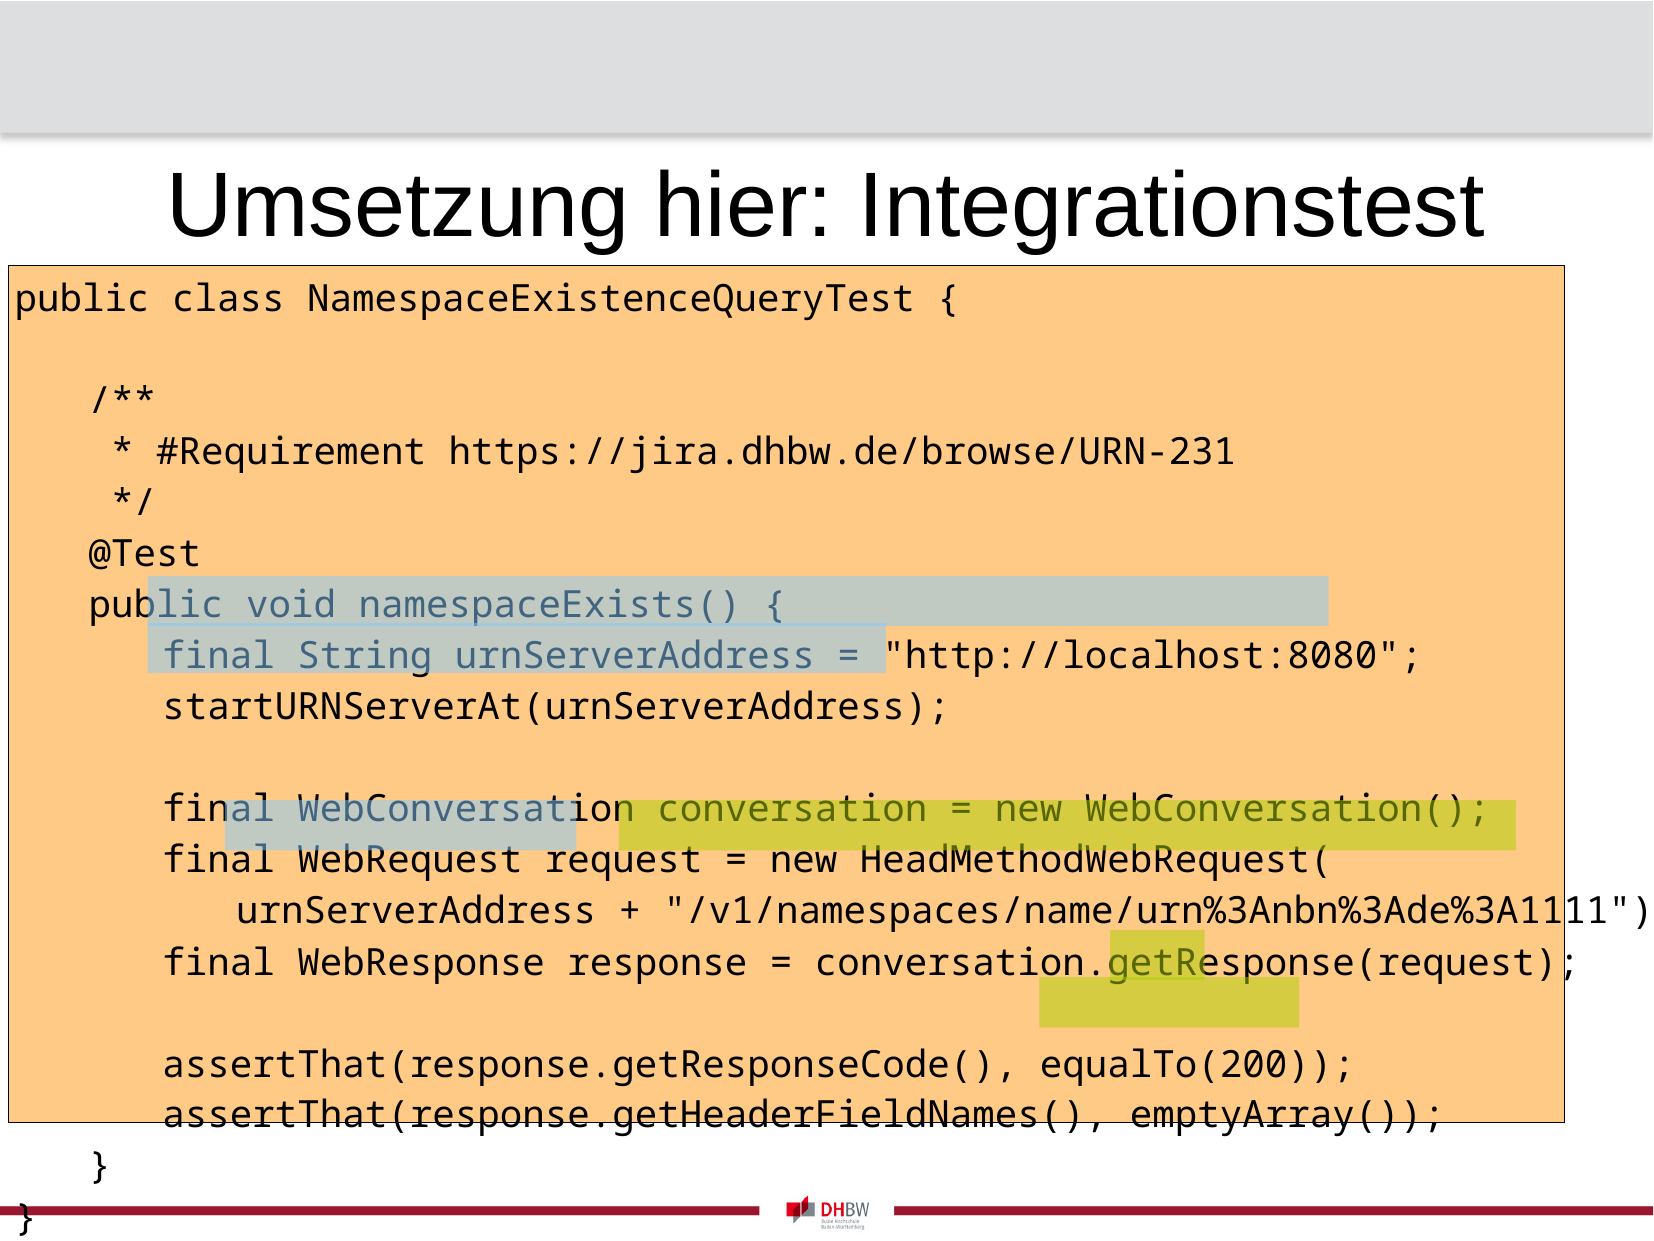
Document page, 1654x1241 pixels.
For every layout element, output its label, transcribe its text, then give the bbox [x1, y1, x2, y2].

text_box public class NamespaceExistenceQueryTest { /** * #Requirement https://jira.dhbw.de/browse/URN-231 */ @Test public void namespaceExists() { final String urnServerAddress = "http://localhost:8080"; startURNServerAt(urnServerAddress); final WebConversation conversation = new WebConversation(); final WebRequest request = new HeadMethodWebRequest( urnServerAddress + "/v1/namespaces/name/urn%3Anbn%3Ade%3A1111"); final WebResponse response = conversation.getResponse(request); assertThat(response.getResponseCode(), equalTo(200)); assertThat(response.getHeaderFieldNames(), emptyArray()); } } [8, 265, 1565, 1123]
text_box [147, 575, 1329, 674]
picture [0, 1, 1654, 1237]
text_box [1039, 929, 1300, 1028]
text_box [224, 800, 577, 851]
title Umsetzung hier: Integrationstest [82, 147, 1571, 257]
text_box [618, 800, 1516, 851]
